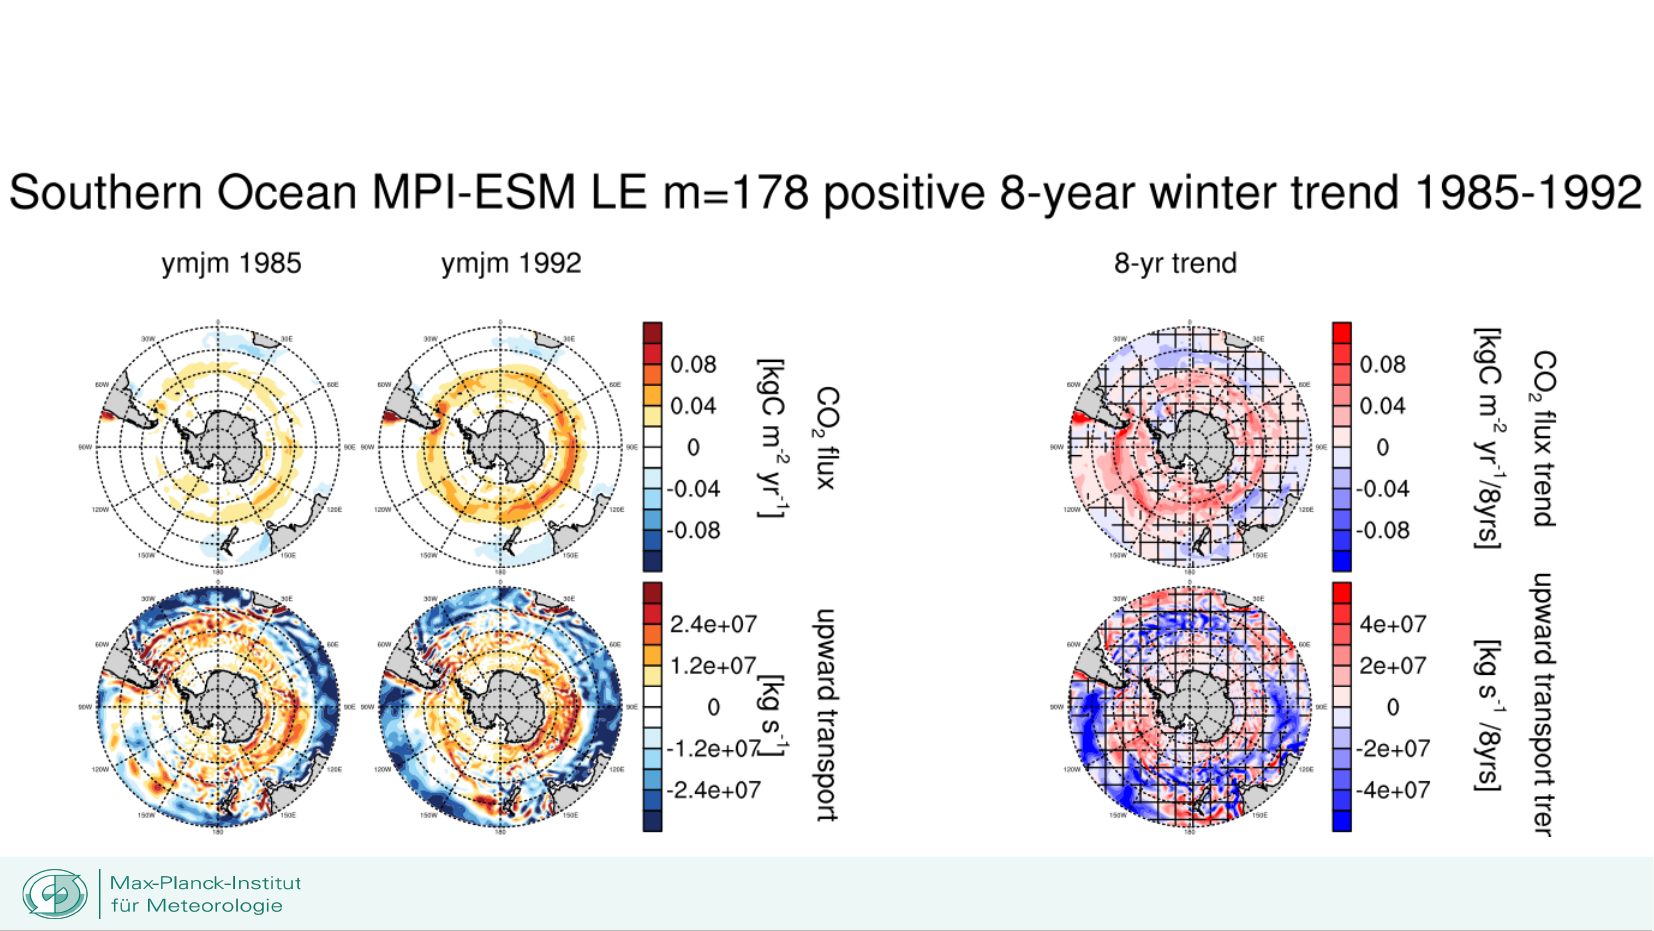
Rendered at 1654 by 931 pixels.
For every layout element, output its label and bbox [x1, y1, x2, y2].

picture [2, 167, 1654, 837]
